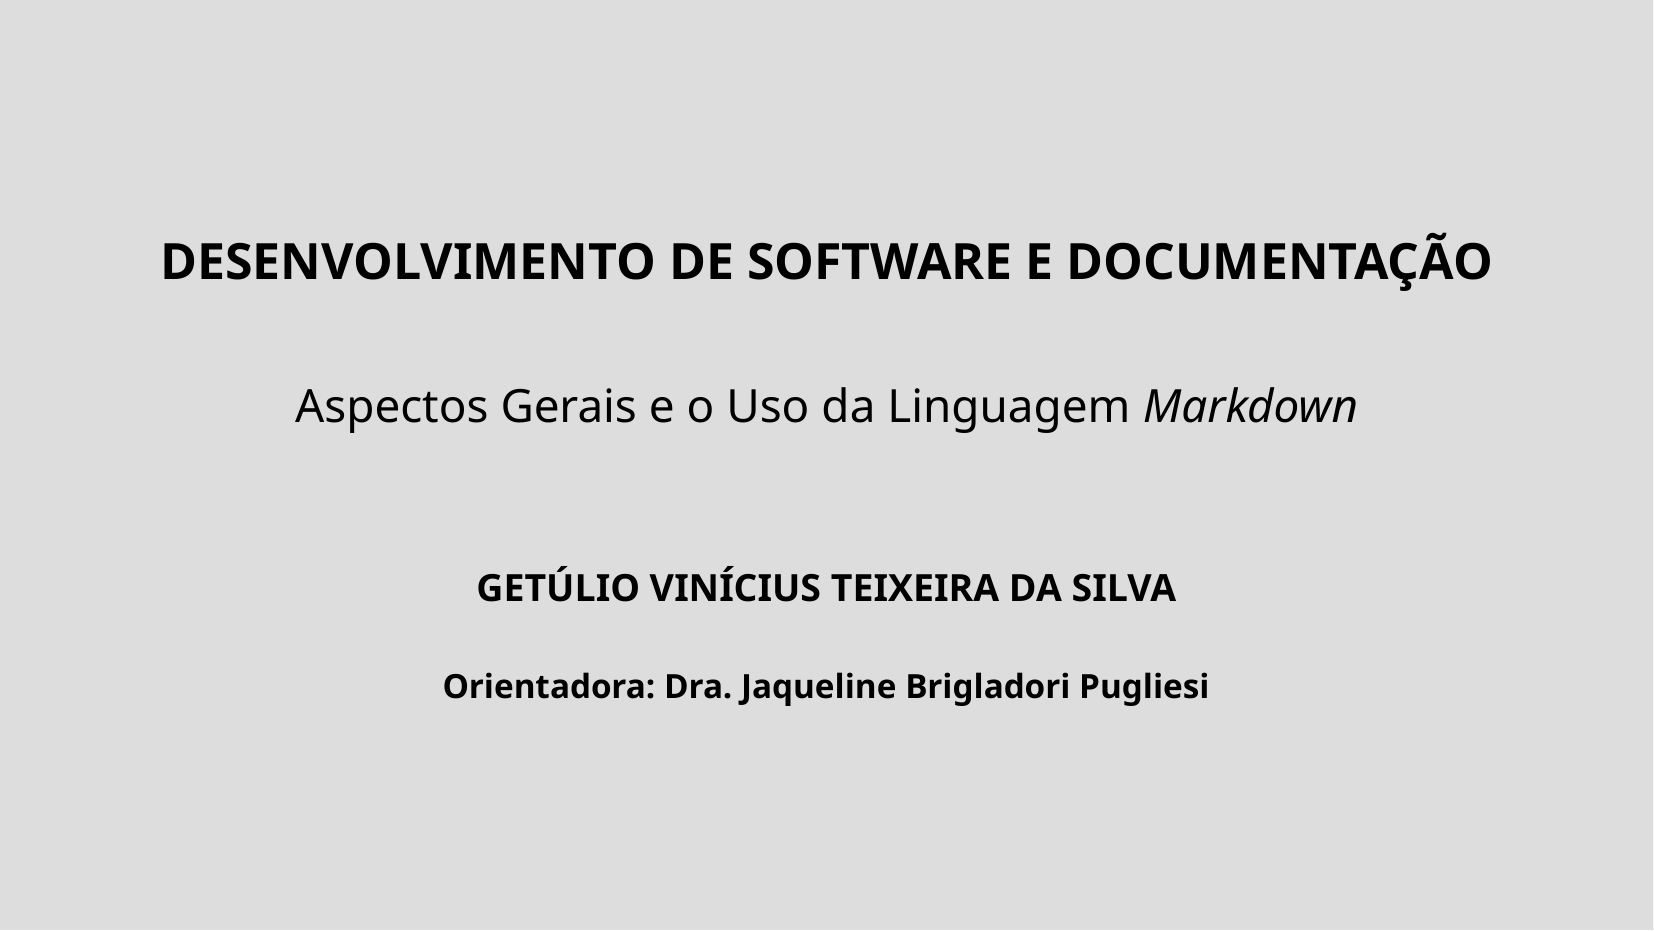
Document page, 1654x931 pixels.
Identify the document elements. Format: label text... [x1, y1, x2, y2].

subtitle DESENVOLVIMENTO DE SOFTWARE E DOCUMENTAÇÃO Aspectos Gerais e o Uso da Linguagem Markdown GETÚLIO VINÍCIUS TEIXEIRA DA SILVA Orientadora: Dra. Jaqueline Brigladori Pugliesi [82, 37, 1571, 898]
